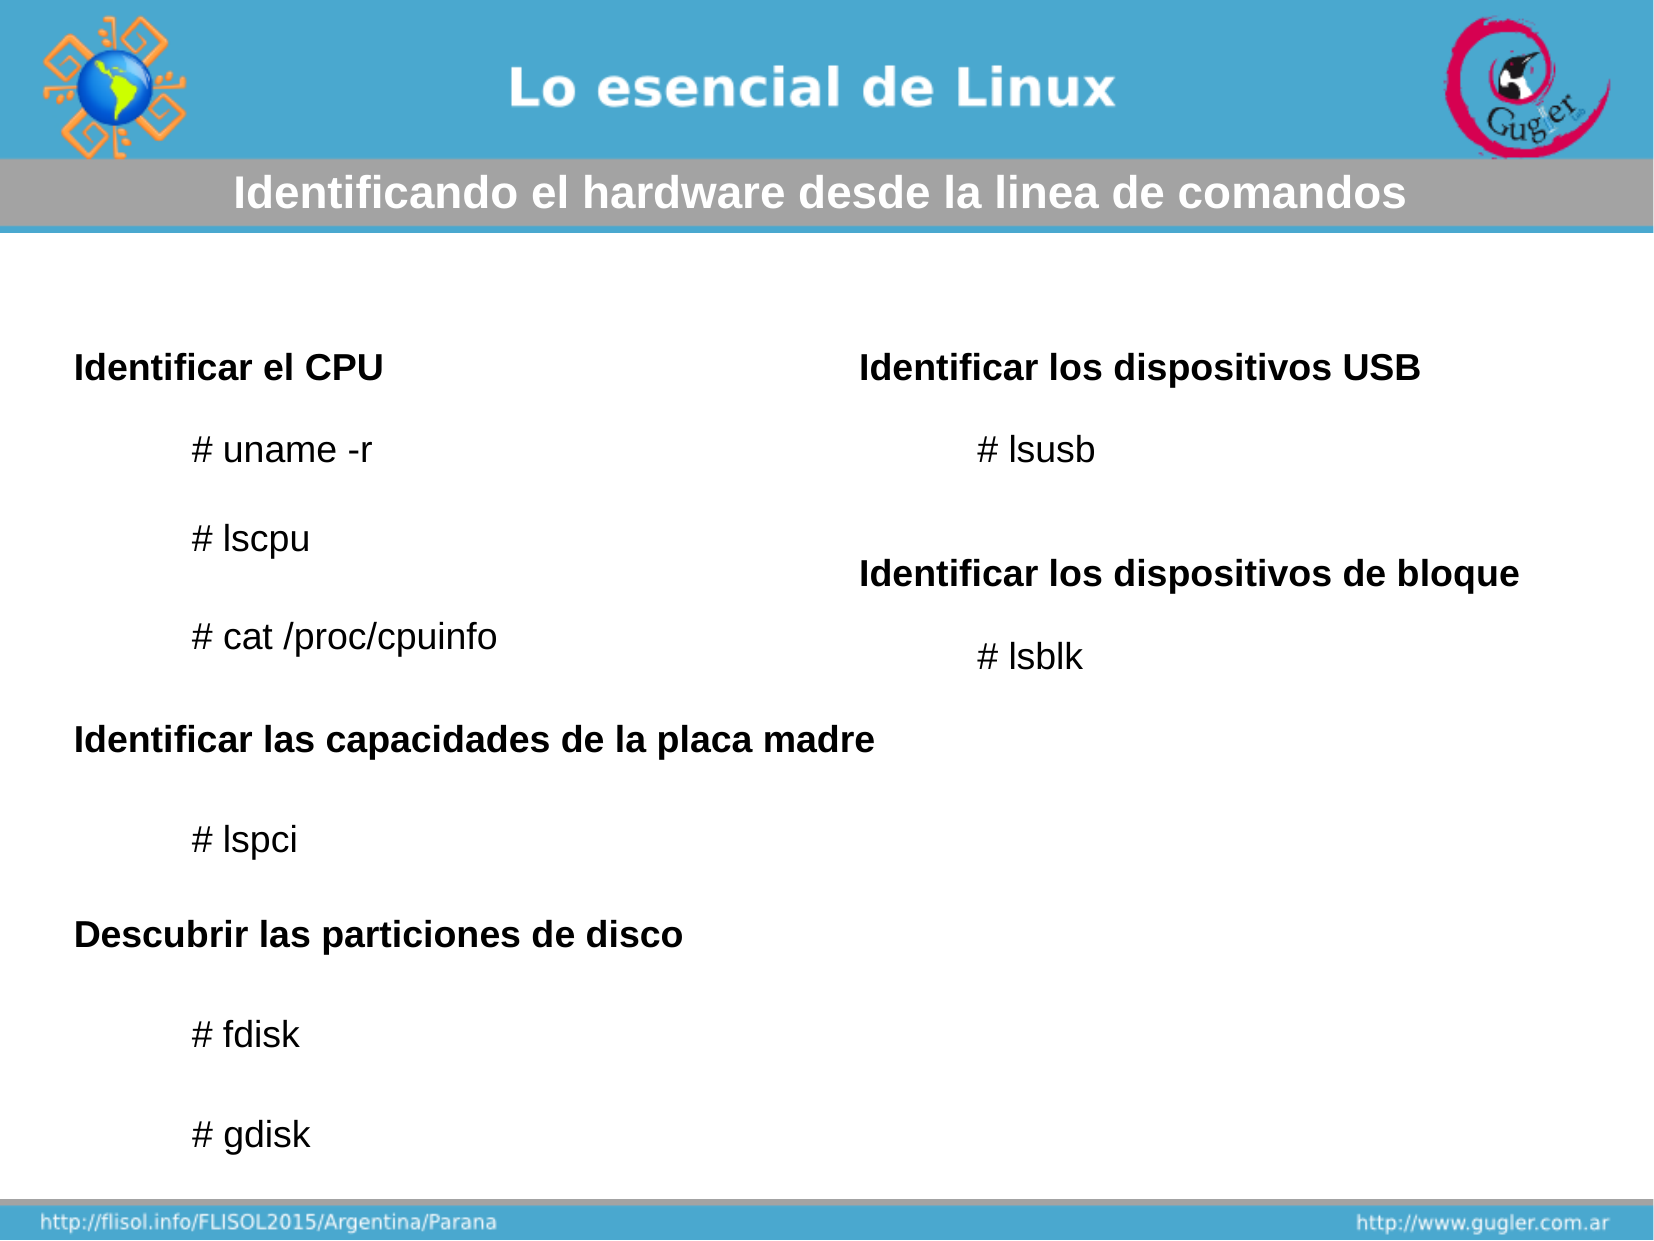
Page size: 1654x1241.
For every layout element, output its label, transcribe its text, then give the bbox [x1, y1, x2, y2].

text_box # lsblk [962, 628, 1648, 686]
text_box # lscpu [177, 510, 863, 567]
text_box # lsusb [962, 421, 1648, 479]
picture [0, 1199, 1654, 1240]
text_box # fdisk [177, 1006, 1548, 1063]
text_box Identificar los dispositivos USB [844, 338, 1636, 396]
text_box Identificar los dispositivos de bloque [844, 545, 1636, 603]
text_box Identificando el hardware desde la linea de comandos [218, 159, 1424, 226]
picture [0, 0, 1654, 233]
text_box Descubrir las particiones de disco [59, 905, 1630, 963]
text_box # lspci [177, 811, 1548, 869]
text_box # gdisk [177, 1106, 1548, 1164]
text_box Identificar las capacidades de la placa madre [59, 710, 1630, 768]
text_box Identificar el CPU [59, 338, 844, 396]
text_box # cat /proc/cpuinfo [177, 608, 863, 666]
text_box # uname -r [177, 421, 863, 479]
